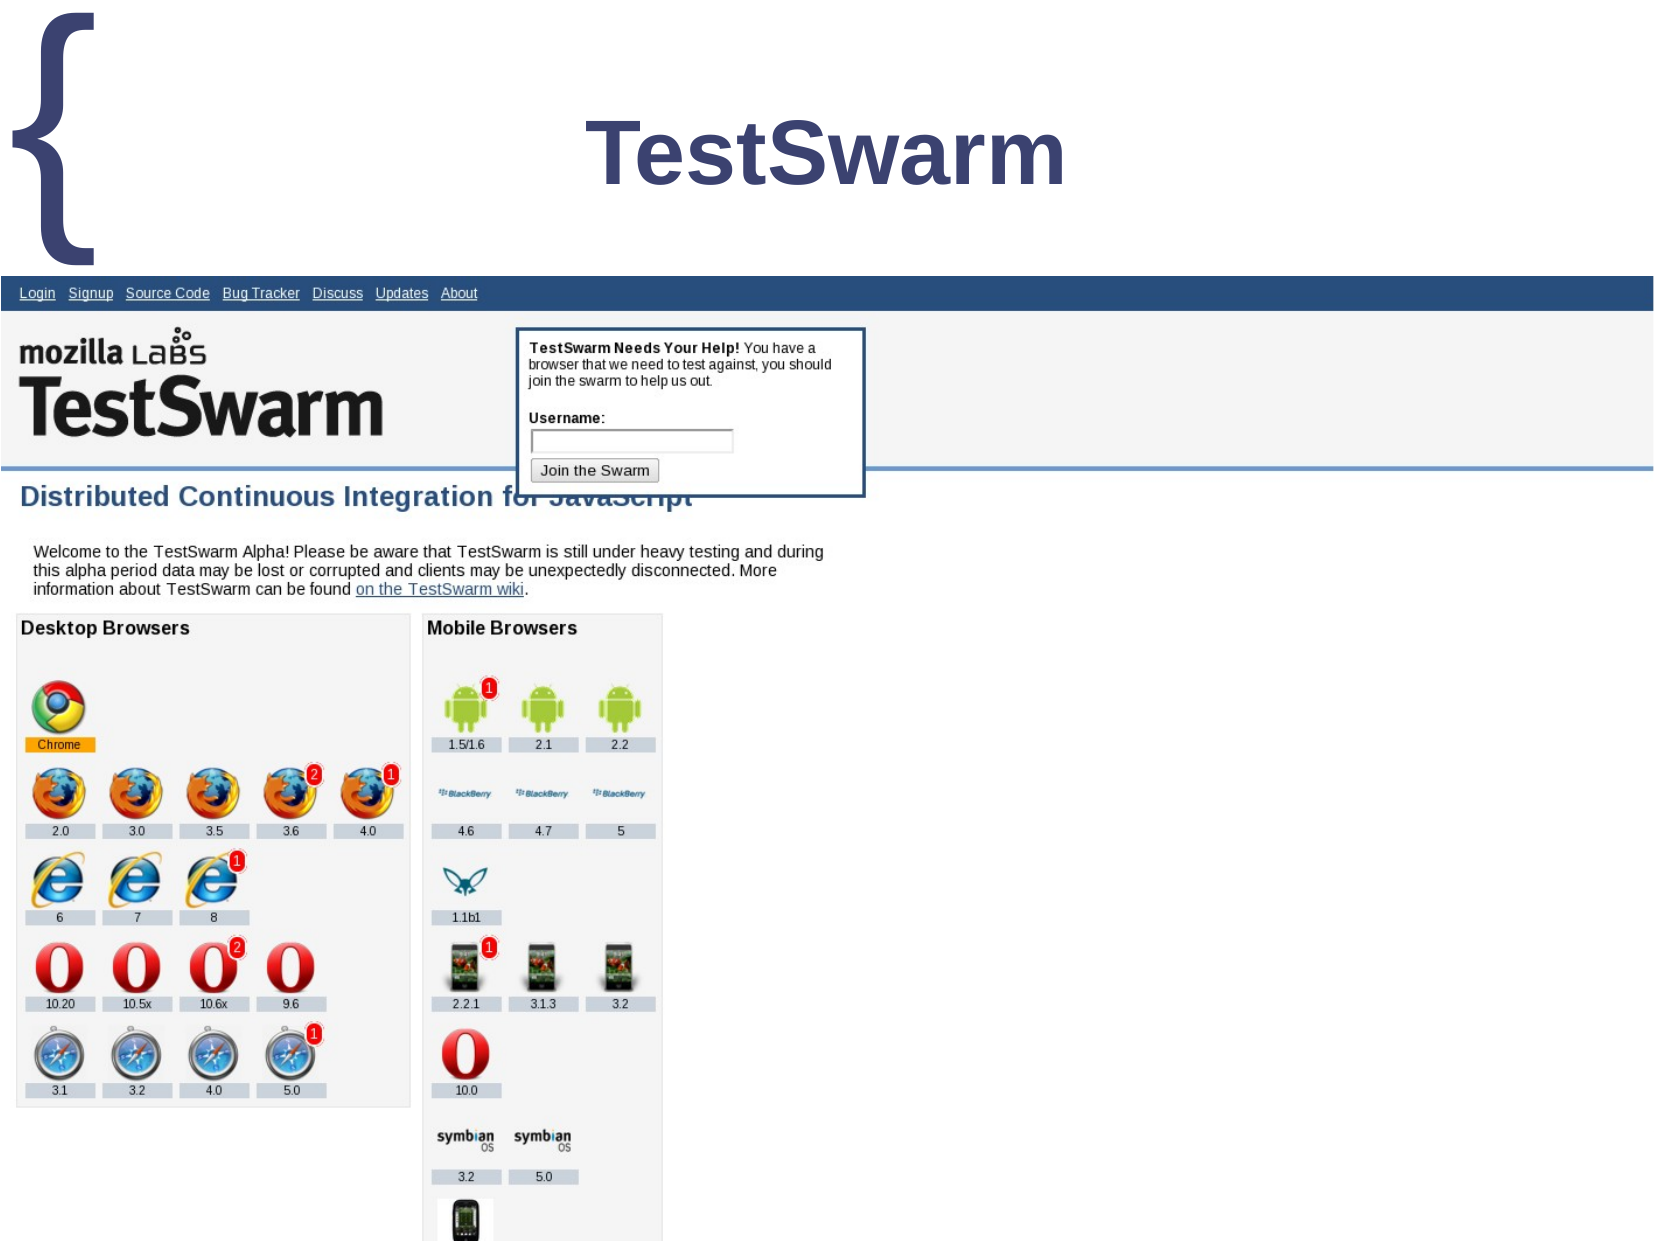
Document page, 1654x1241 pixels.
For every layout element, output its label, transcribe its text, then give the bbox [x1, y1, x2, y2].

picture [1, 276, 1654, 1241]
title TestSwarm [82, 56, 1571, 250]
